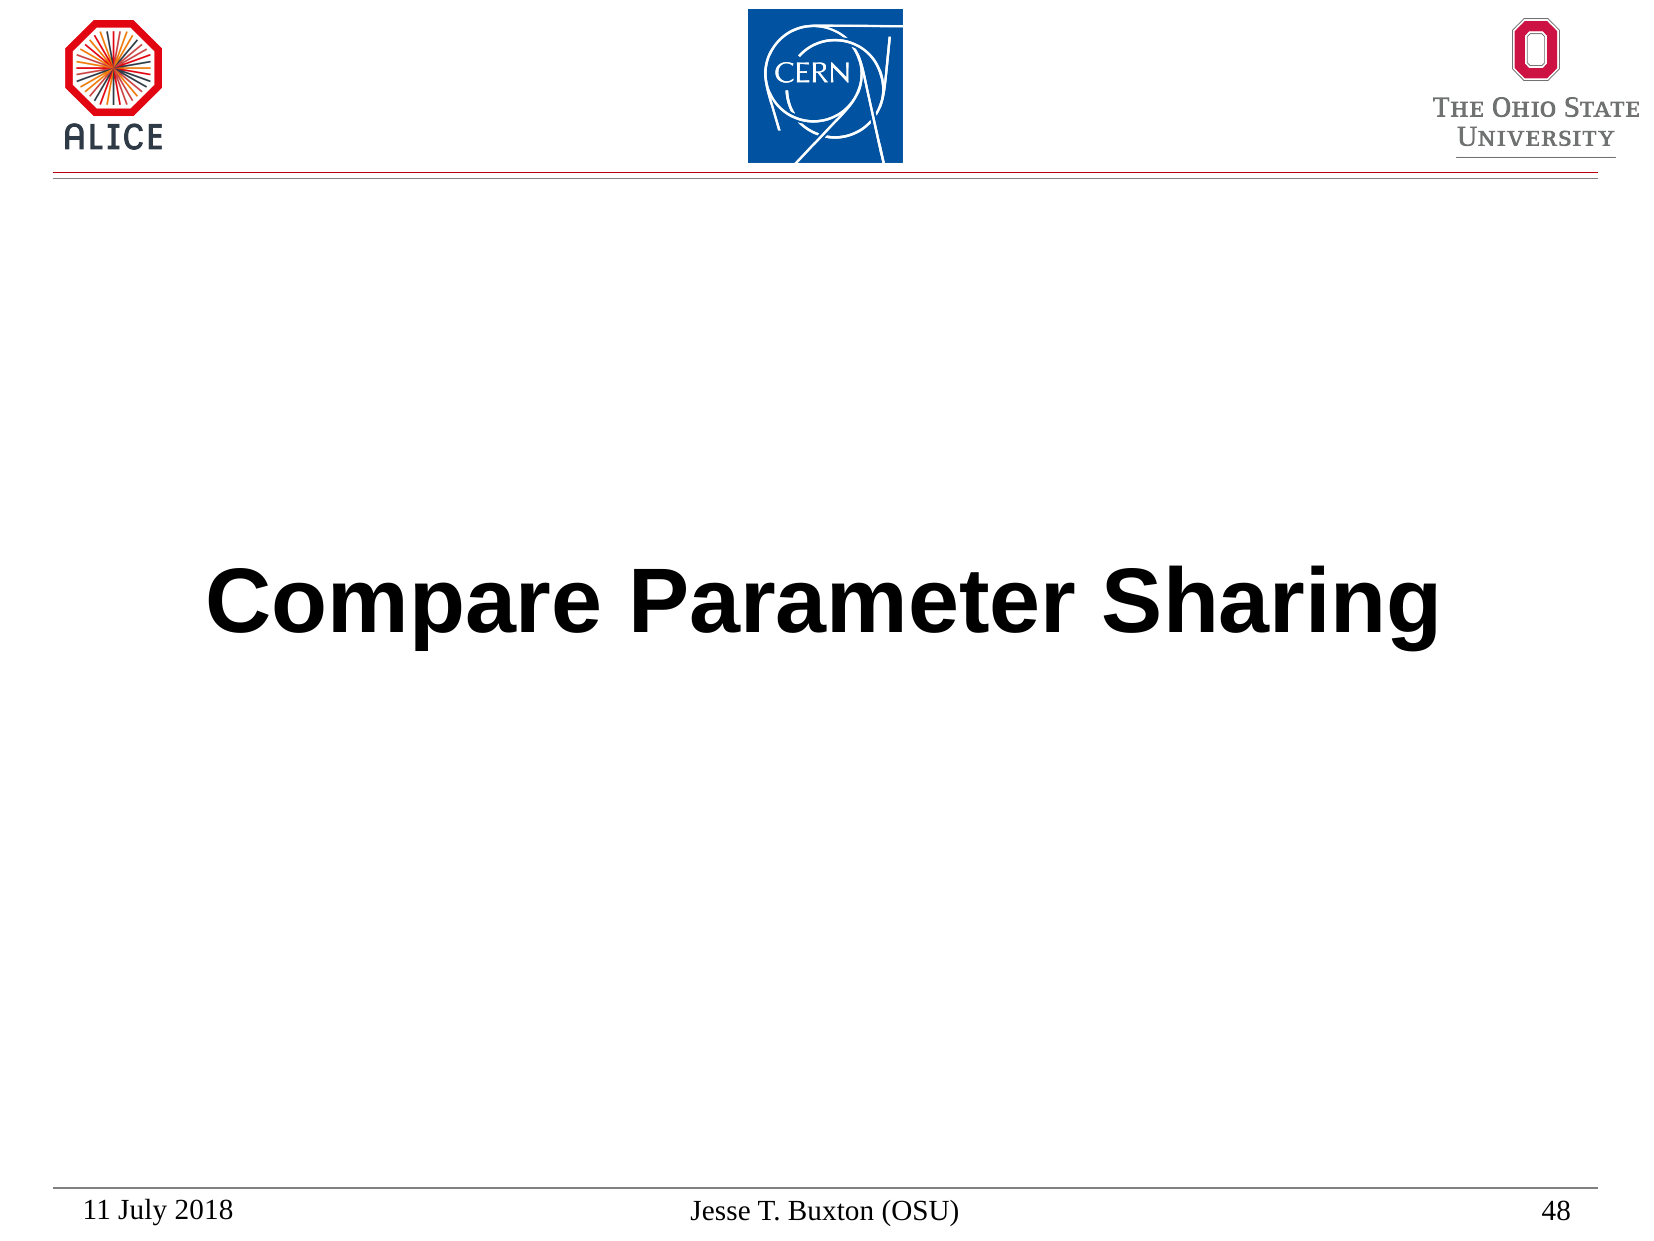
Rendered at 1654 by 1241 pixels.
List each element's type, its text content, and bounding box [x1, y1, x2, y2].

picture [1430, 5, 1642, 171]
picture [65, 20, 162, 150]
title Compare Parameter Sharing [137, 515, 1513, 686]
picture [748, 9, 903, 163]
